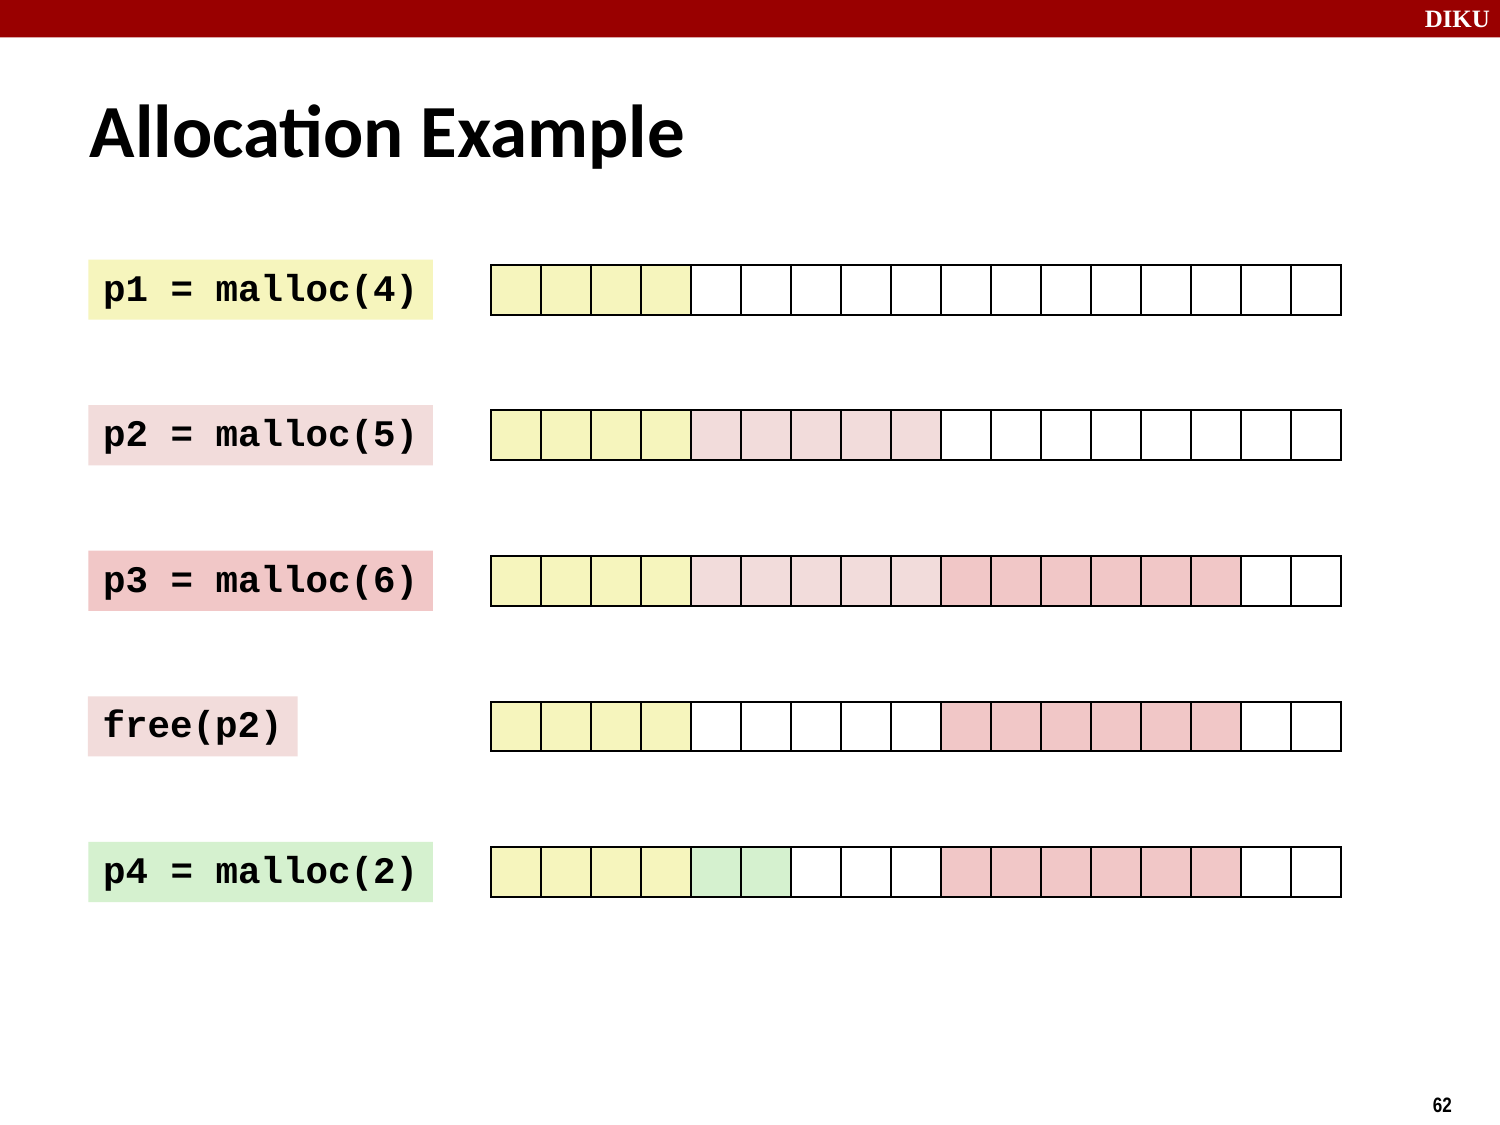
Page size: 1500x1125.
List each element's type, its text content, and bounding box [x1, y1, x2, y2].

text_box p2 = malloc(5) [88, 405, 433, 466]
text_box free(p2) [87, 696, 298, 757]
text_box p4 = malloc(2) [88, 841, 433, 903]
text_box [490, 701, 1341, 752]
text_box [490, 556, 1341, 606]
text_box Allocation Example [74, 80, 1136, 175]
text_box [490, 847, 1341, 897]
text_box p3 = malloc(6) [88, 550, 433, 611]
text_box [490, 410, 1341, 461]
text_box p1 = malloc(4) [88, 259, 433, 320]
text_box [490, 264, 1341, 315]
